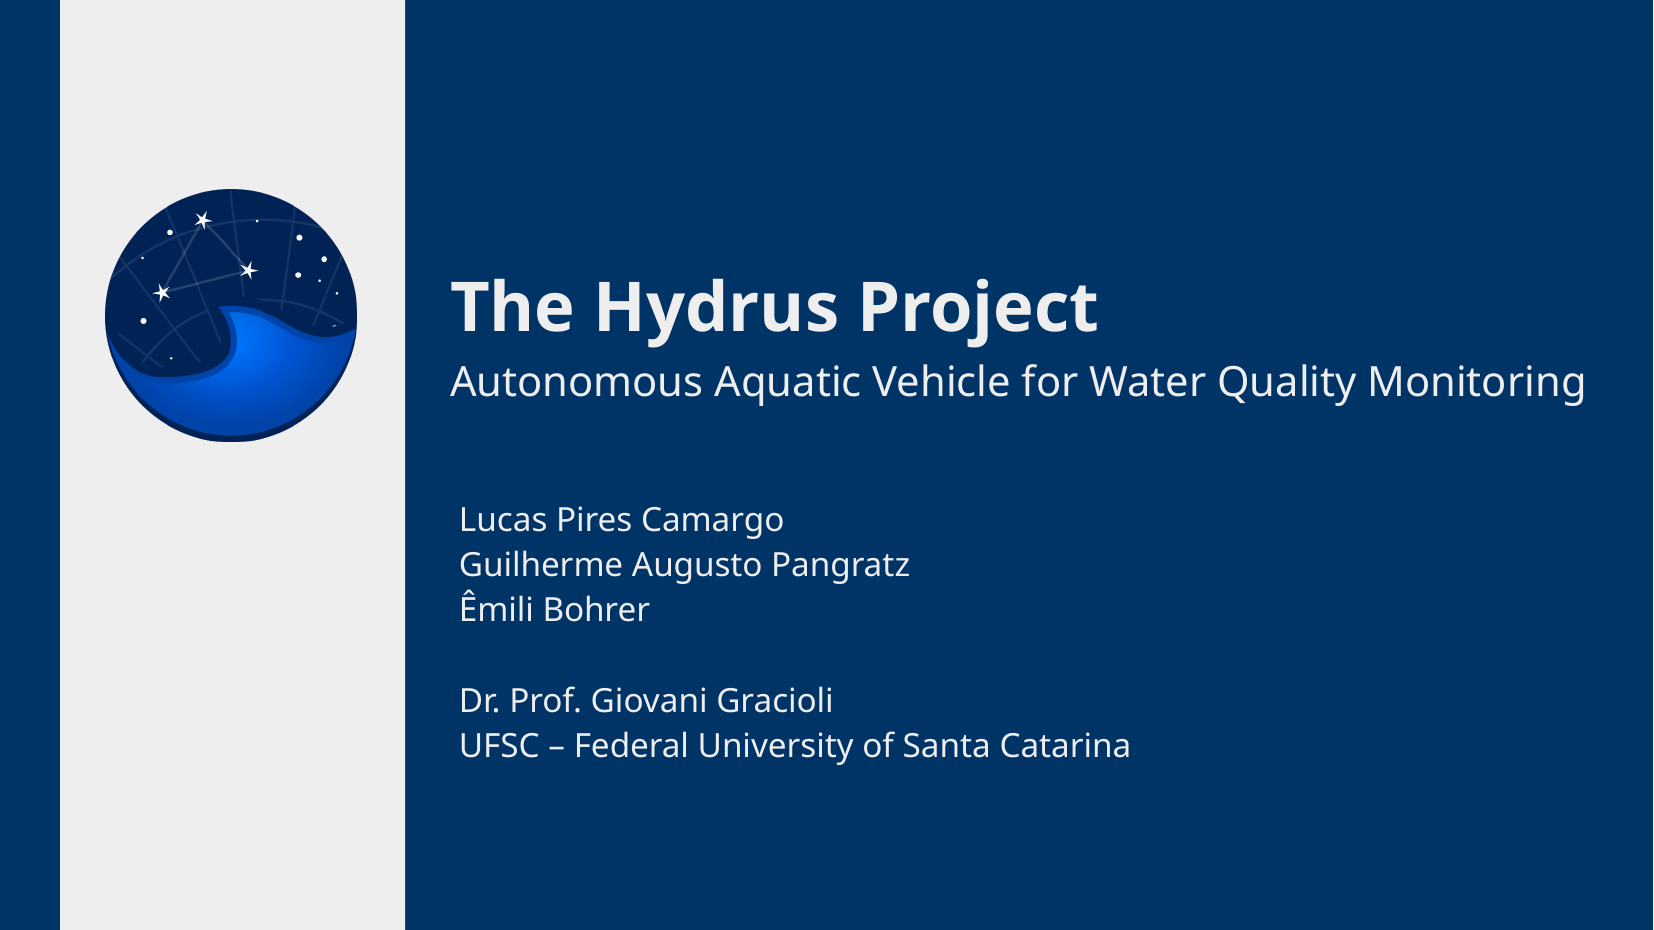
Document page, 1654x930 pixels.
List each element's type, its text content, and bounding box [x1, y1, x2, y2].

text_box [0, 0, 1653, 930]
picture [105, 189, 357, 442]
title The Hydrus Project Autonomous Aquatic Vehicle for Water Quality Monitoring [450, 187, 1653, 480]
text_box Lucas Pires Camargo Guilherme Augusto Pangratz Êmili Bohrer Dr. Prof. Giovani Gracioli UFSC – Federal University of Santa Catarina [444, 488, 1600, 775]
